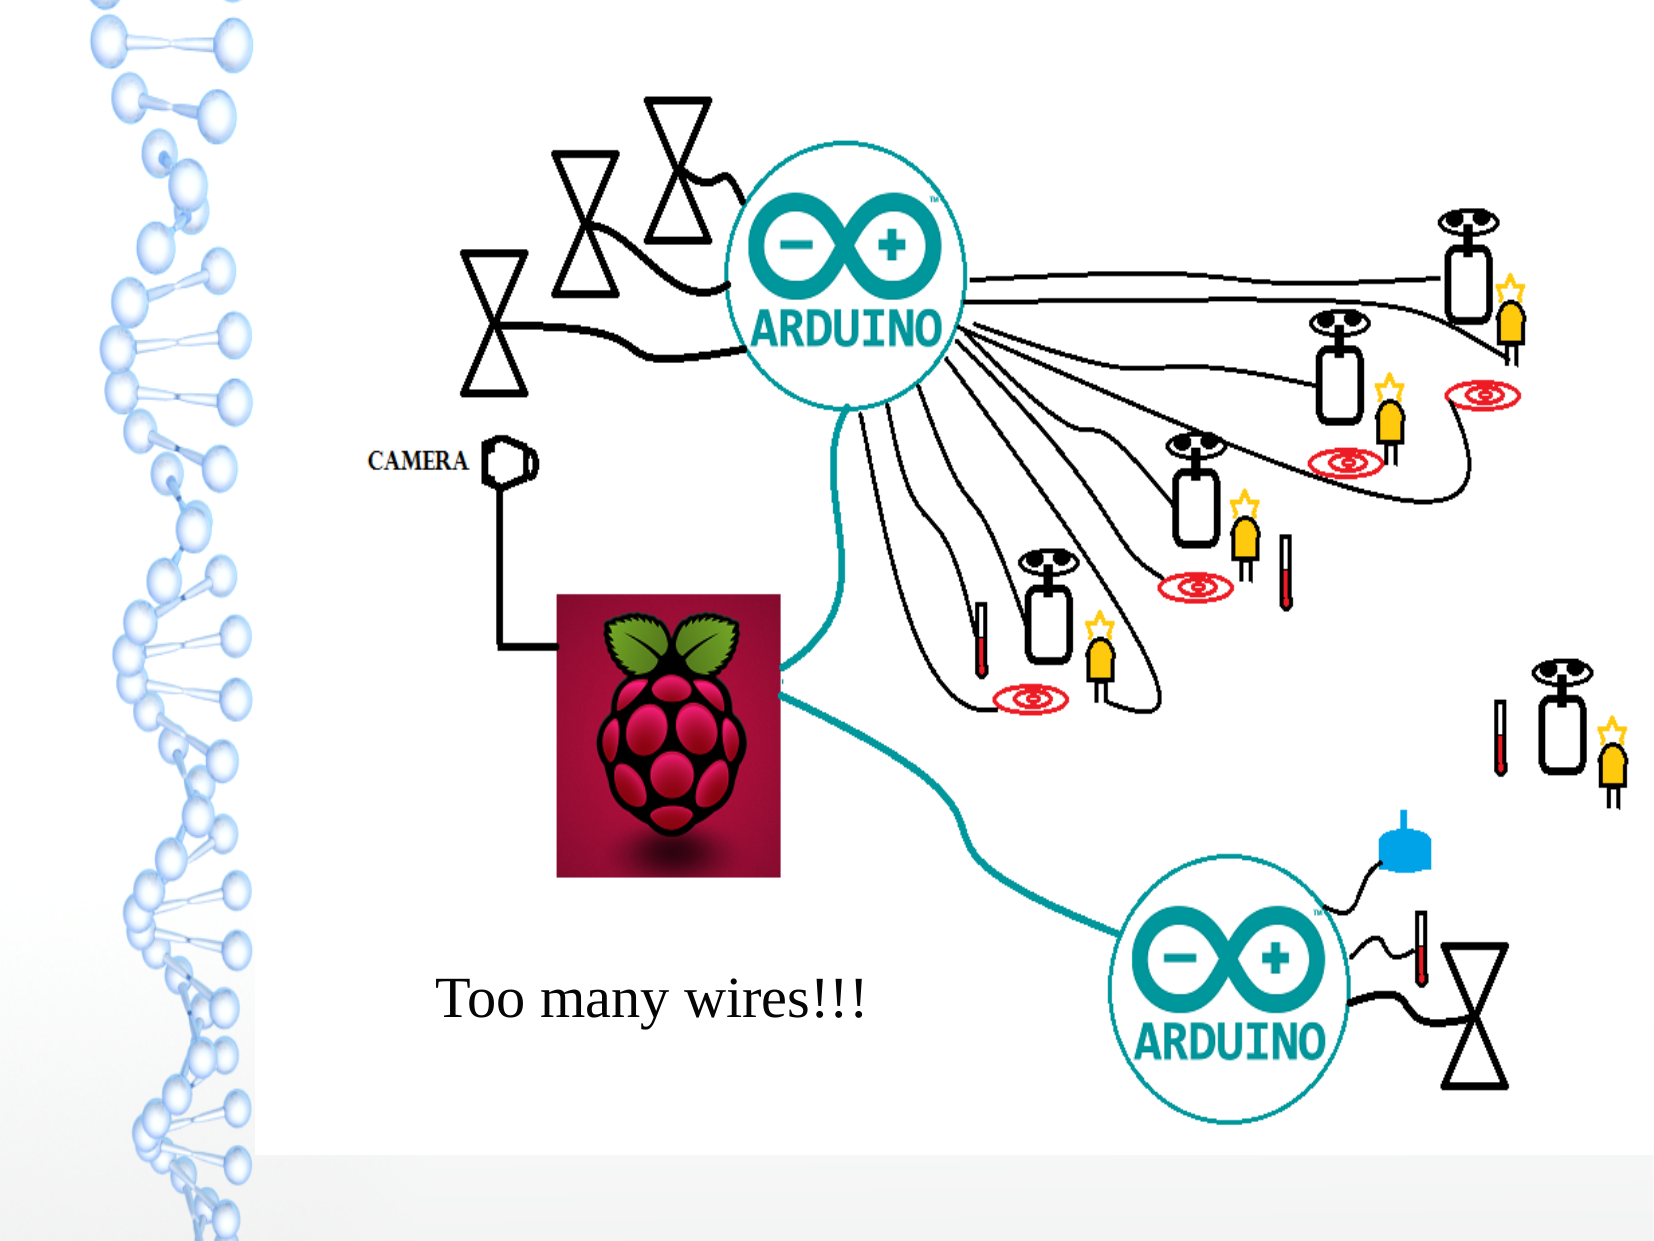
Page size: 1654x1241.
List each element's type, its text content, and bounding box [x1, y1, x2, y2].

picture [0, 0, 1654, 1241]
title Too many wires!!! [315, 915, 991, 1081]
